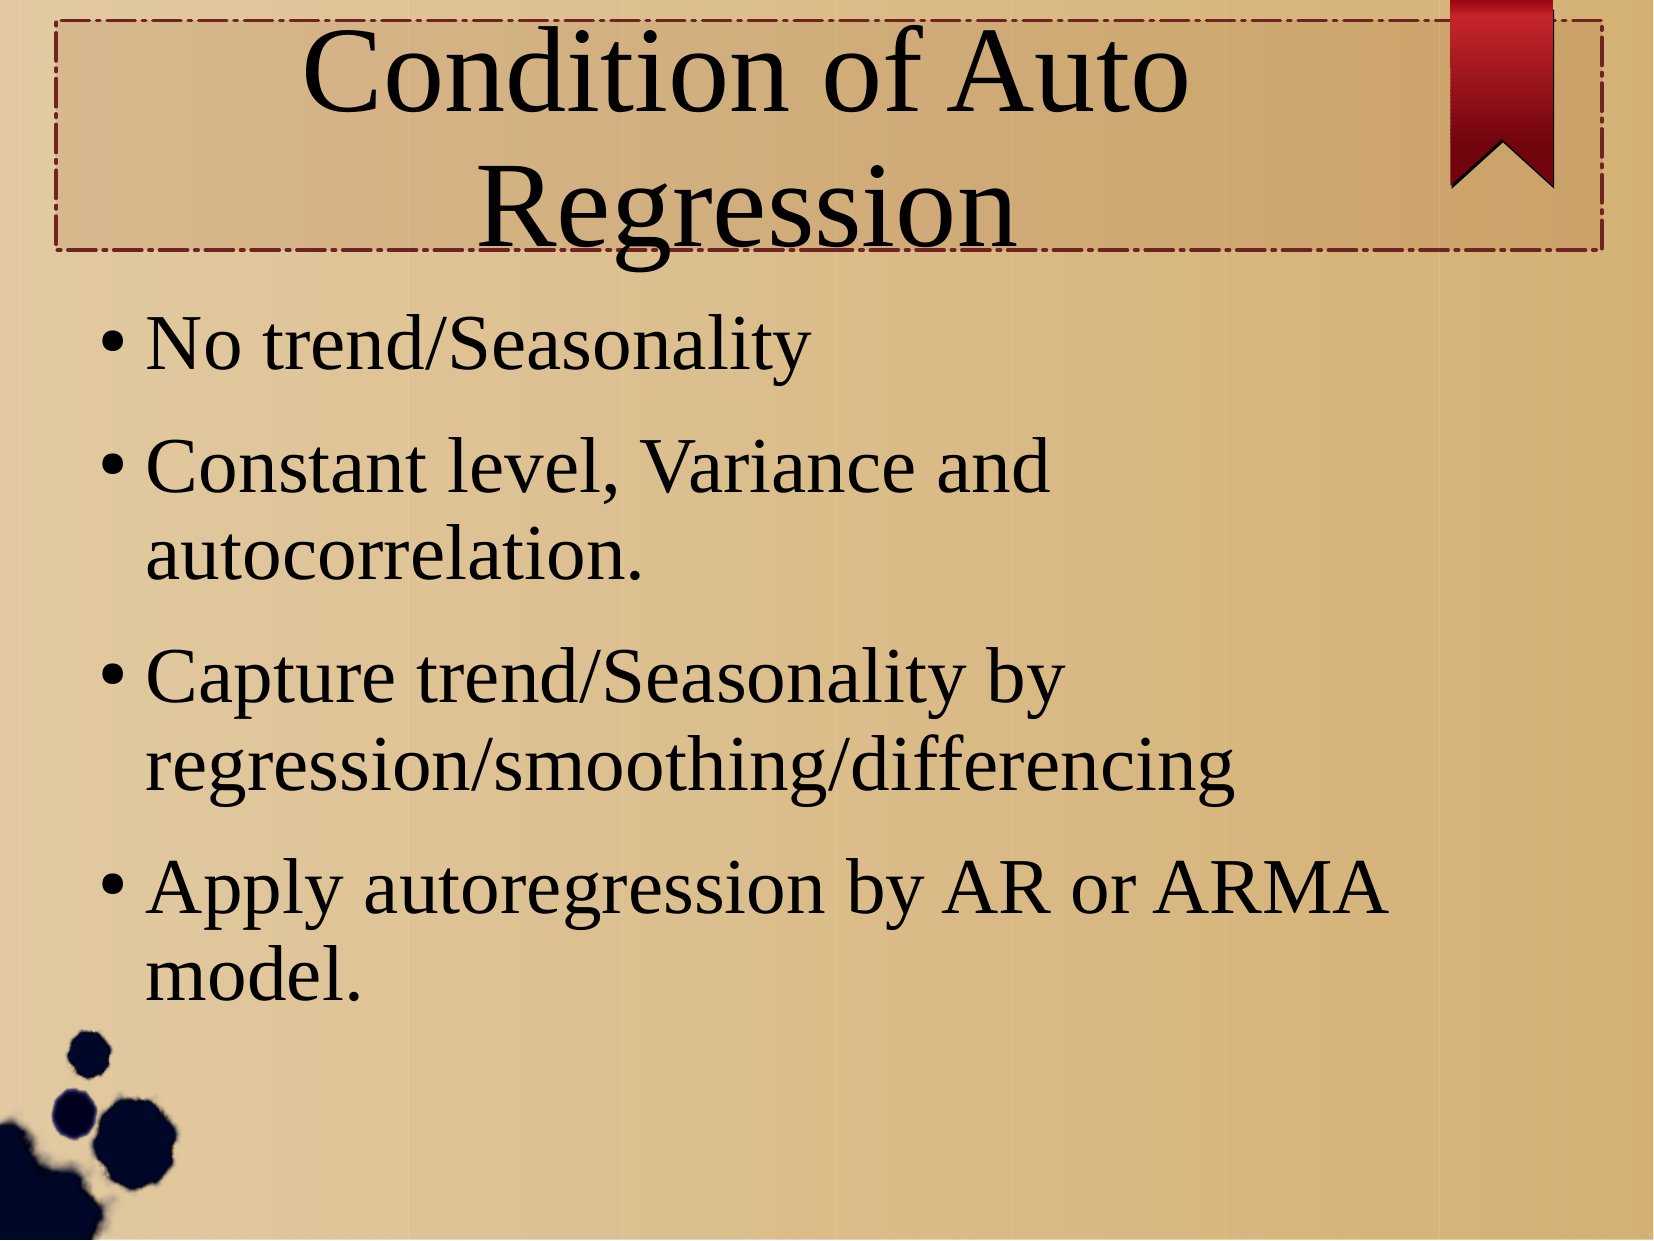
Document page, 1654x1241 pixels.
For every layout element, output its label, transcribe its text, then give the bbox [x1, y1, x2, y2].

list No trend/Seasonality Constant level, Variance and autocorrelation. Capture trend/Seasonality by regression/smoothing/differencing Apply autoregression by AR or ARMA model. [82, 299, 1571, 1019]
title Condition of Auto Regression [82, 2, 1412, 274]
